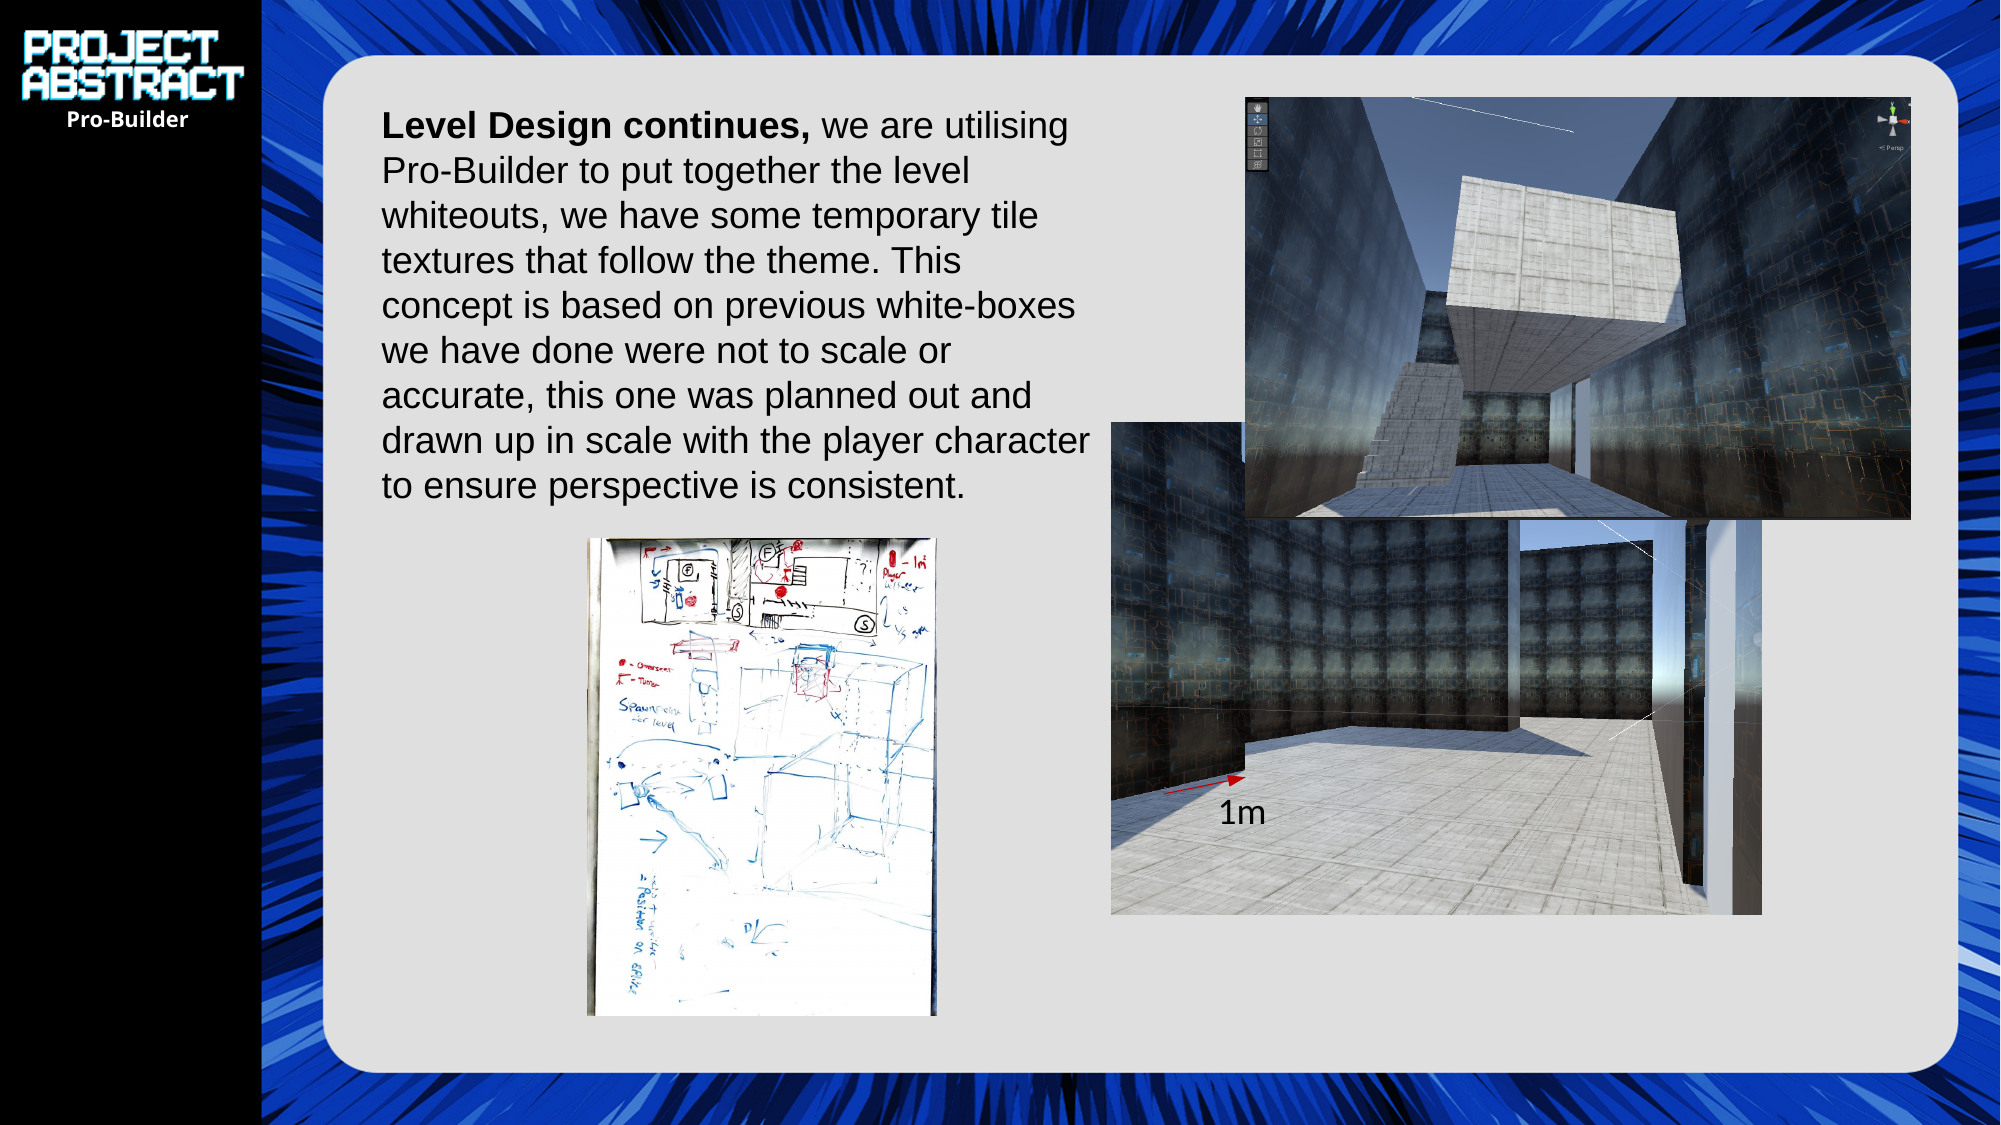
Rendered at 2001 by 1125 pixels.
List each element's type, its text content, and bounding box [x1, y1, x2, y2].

text_box 1m [1202, 779, 1294, 841]
text_box Pro-Builder [8, 98, 247, 140]
text_box Level Design continues, we are utilising Pro-Builder to put together the level whiteouts, we have some temporary tile textures that follow the theme. This concept is based on previous white-boxes we have done were not to scale or accurate, this one was planned out and drawn up in scale with the player character to ensure perspective is consistent. [366, 93, 1110, 518]
picture [1111, 97, 1911, 915]
picture [587, 538, 937, 1016]
